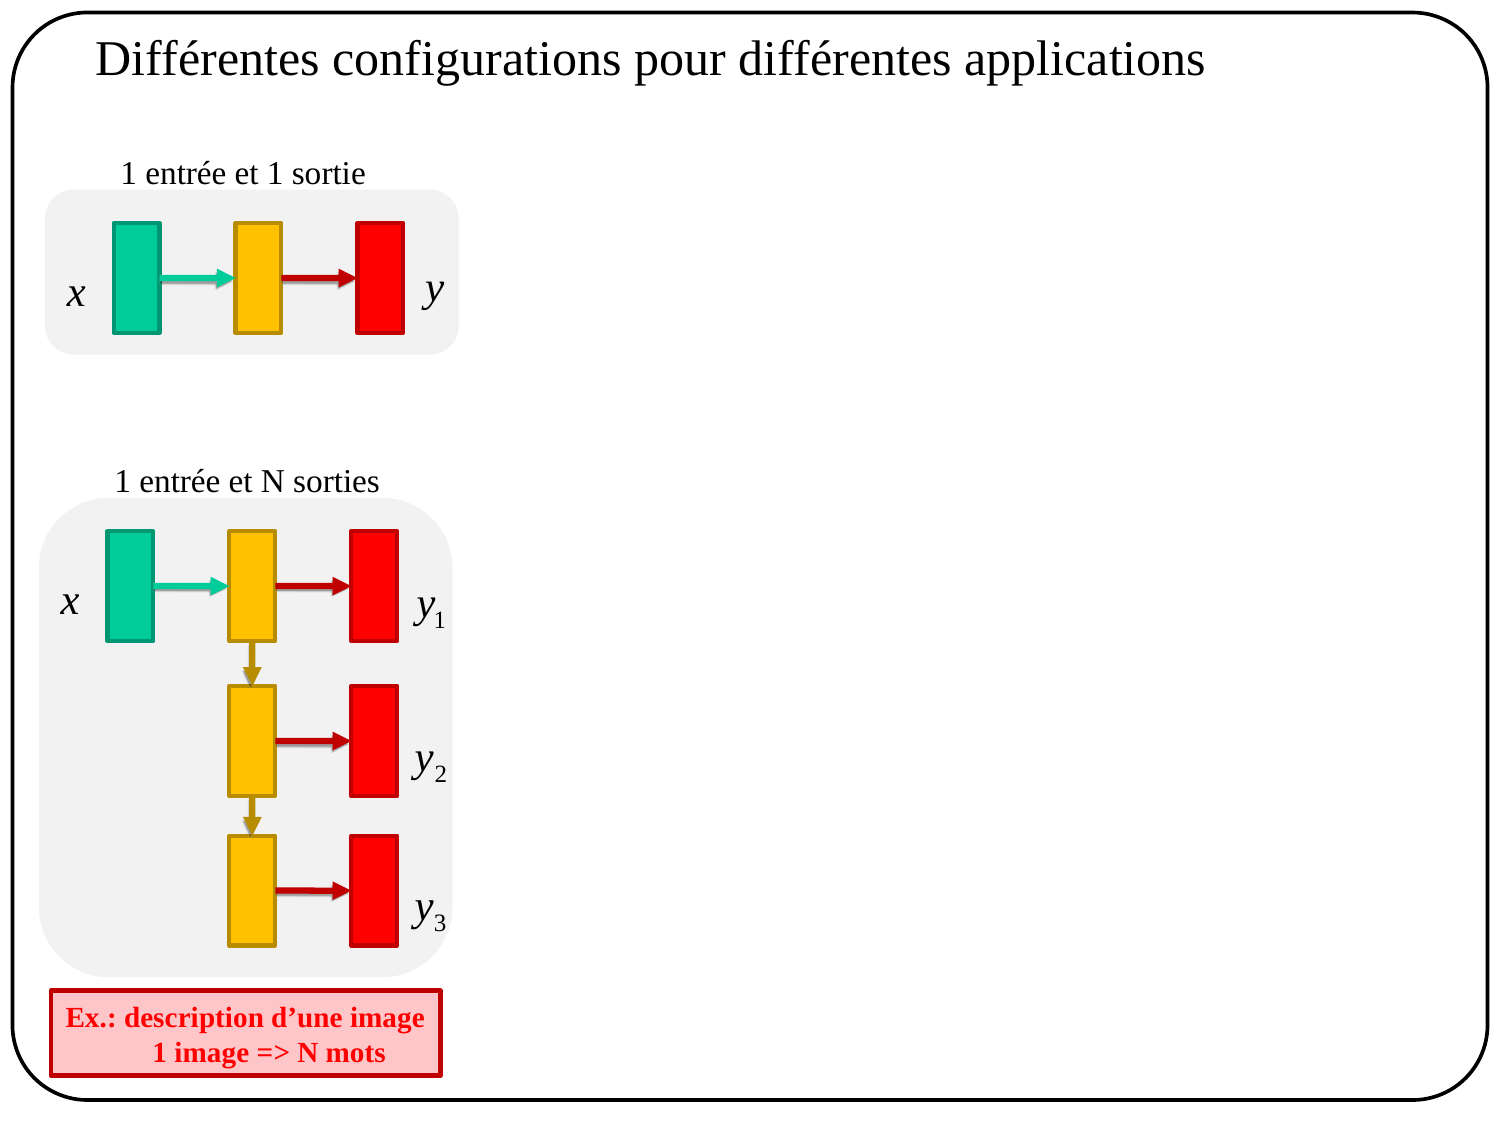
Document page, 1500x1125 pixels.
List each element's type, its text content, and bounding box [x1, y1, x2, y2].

chart [52, 576, 90, 628]
picture [414, 272, 455, 319]
text_box 1 entrée et 1 sortie [105, 143, 382, 199]
text_box [47, 191, 457, 353]
chart [416, 274, 457, 322]
picture [404, 729, 455, 790]
chart [59, 268, 96, 320]
picture [58, 266, 94, 317]
picture [52, 575, 88, 626]
text_box Ex.: description d’une image 1 image => N mots [50, 990, 441, 1076]
text_box Différentes configurations pour différentes applications [81, 18, 1223, 94]
text_box [40, 500, 451, 976]
text_box 1 entrée et N sorties [99, 452, 396, 507]
chart [405, 729, 456, 792]
chart [406, 575, 455, 637]
chart [405, 877, 456, 943]
picture [404, 877, 455, 942]
picture [406, 575, 453, 636]
